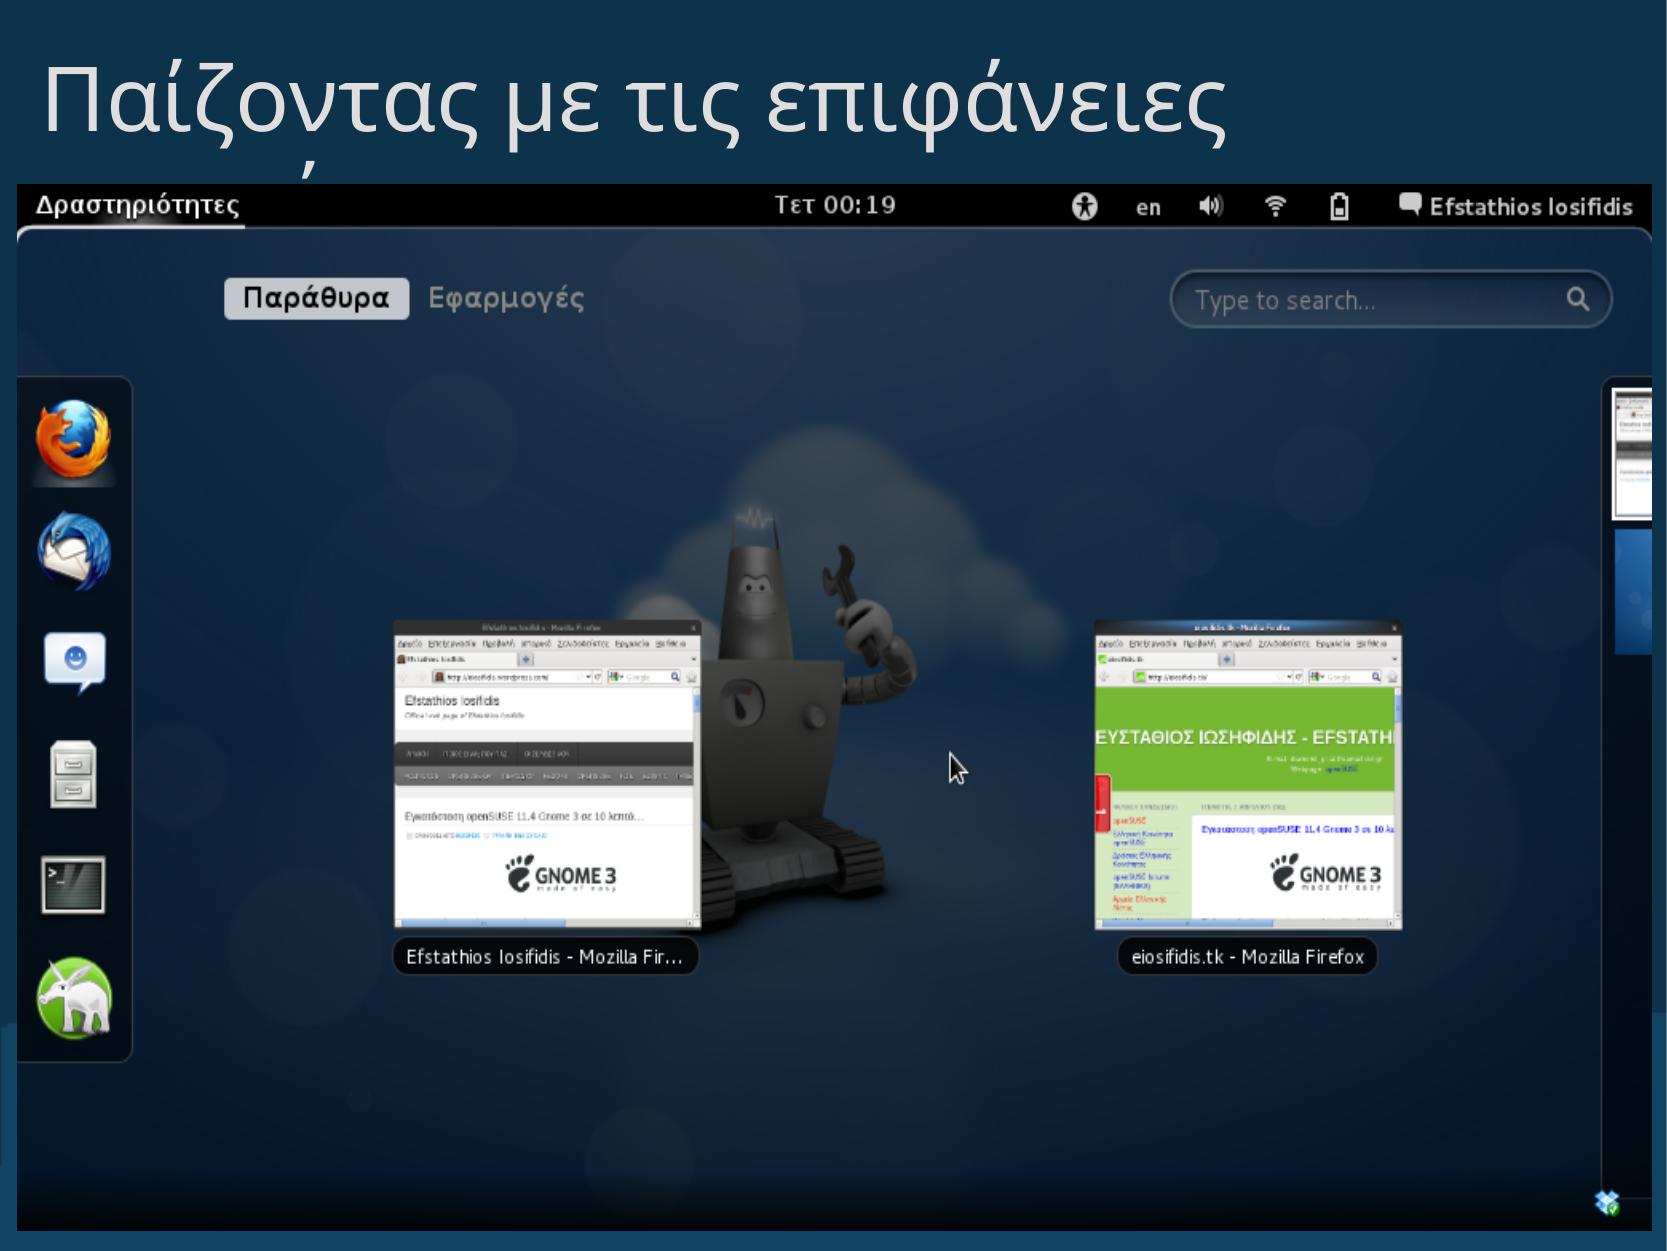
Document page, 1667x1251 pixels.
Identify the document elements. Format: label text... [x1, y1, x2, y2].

picture [0, 0, 1667, 1251]
title Παίζοντας με τις επιφάνειες εργασίας [40, 50, 1627, 184]
